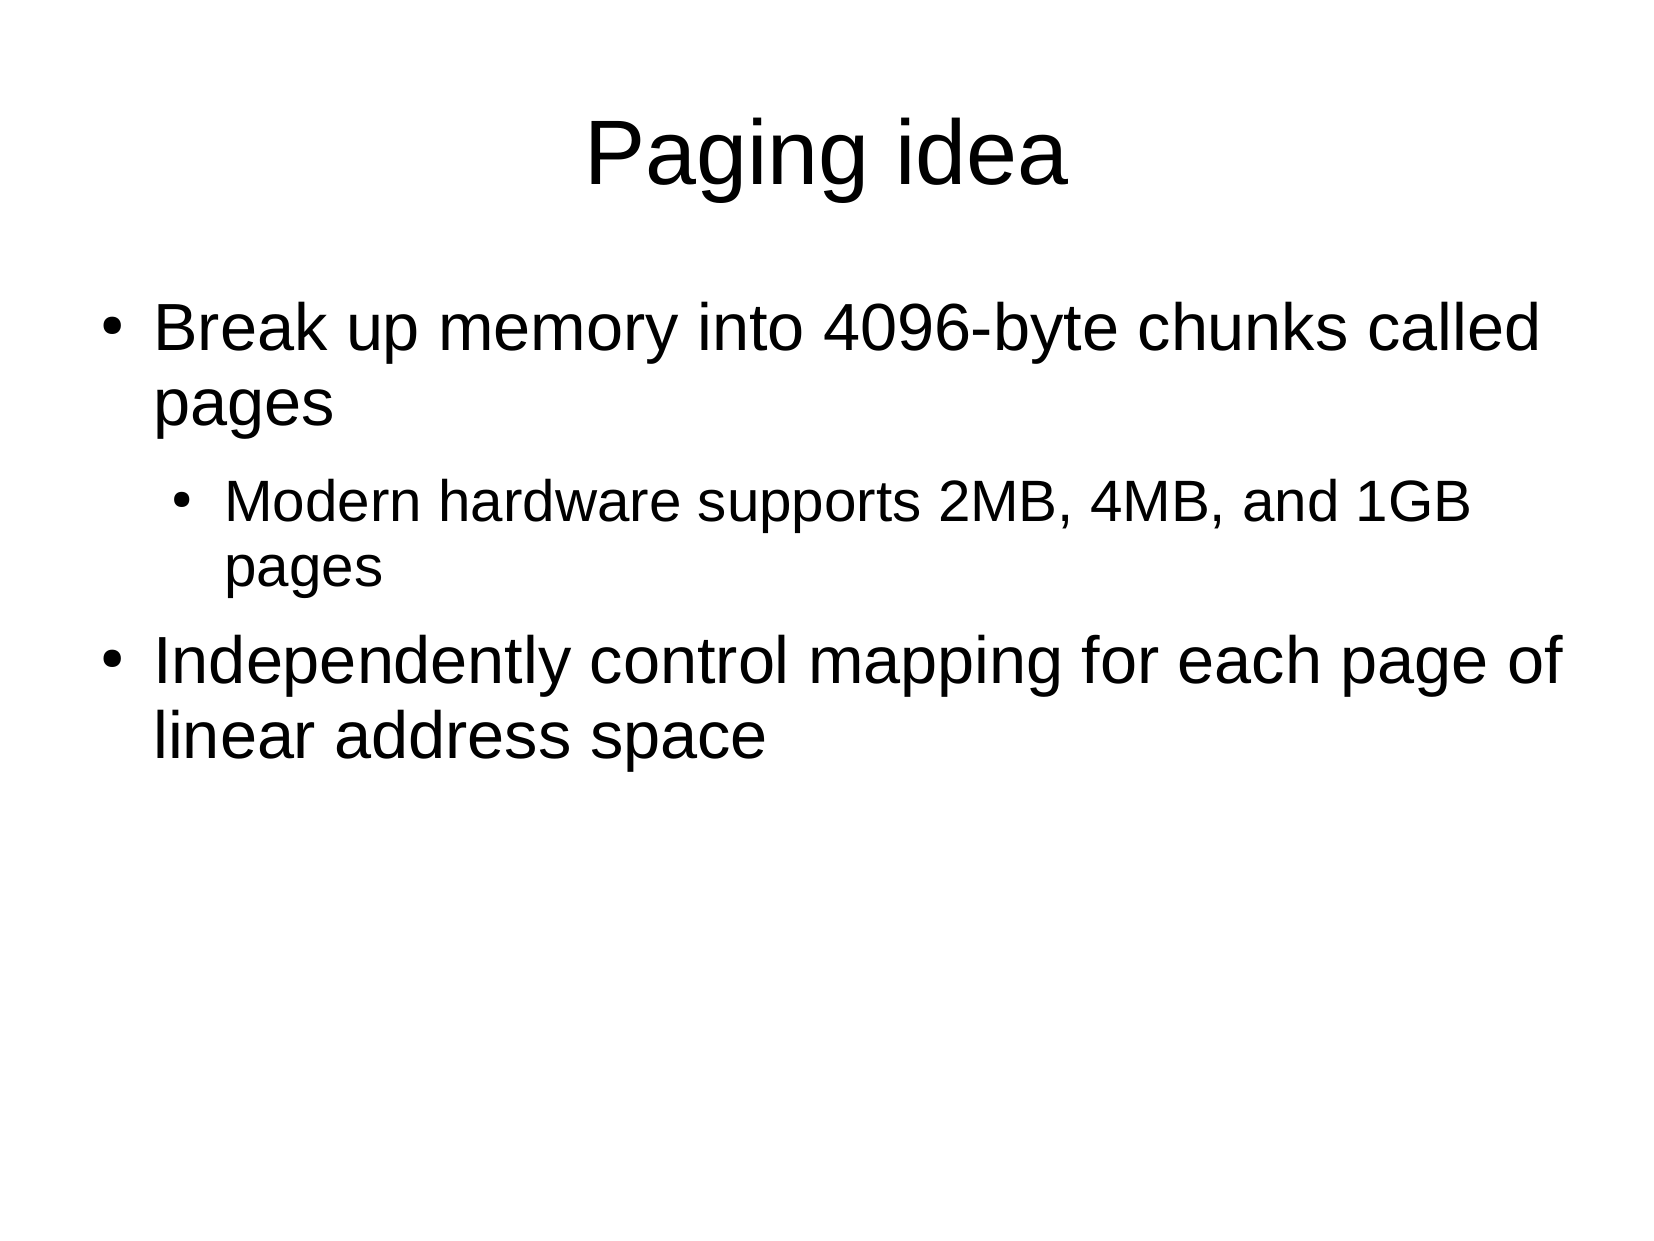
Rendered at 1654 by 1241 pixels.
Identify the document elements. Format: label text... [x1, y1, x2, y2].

title Paging idea [82, 49, 1571, 257]
list Break up memory into 4096-byte chunks called pages Modern hardware supports 2MB, 4MB, and 1GB pages Independently control mapping for each page of linear address space [82, 290, 1571, 1010]
